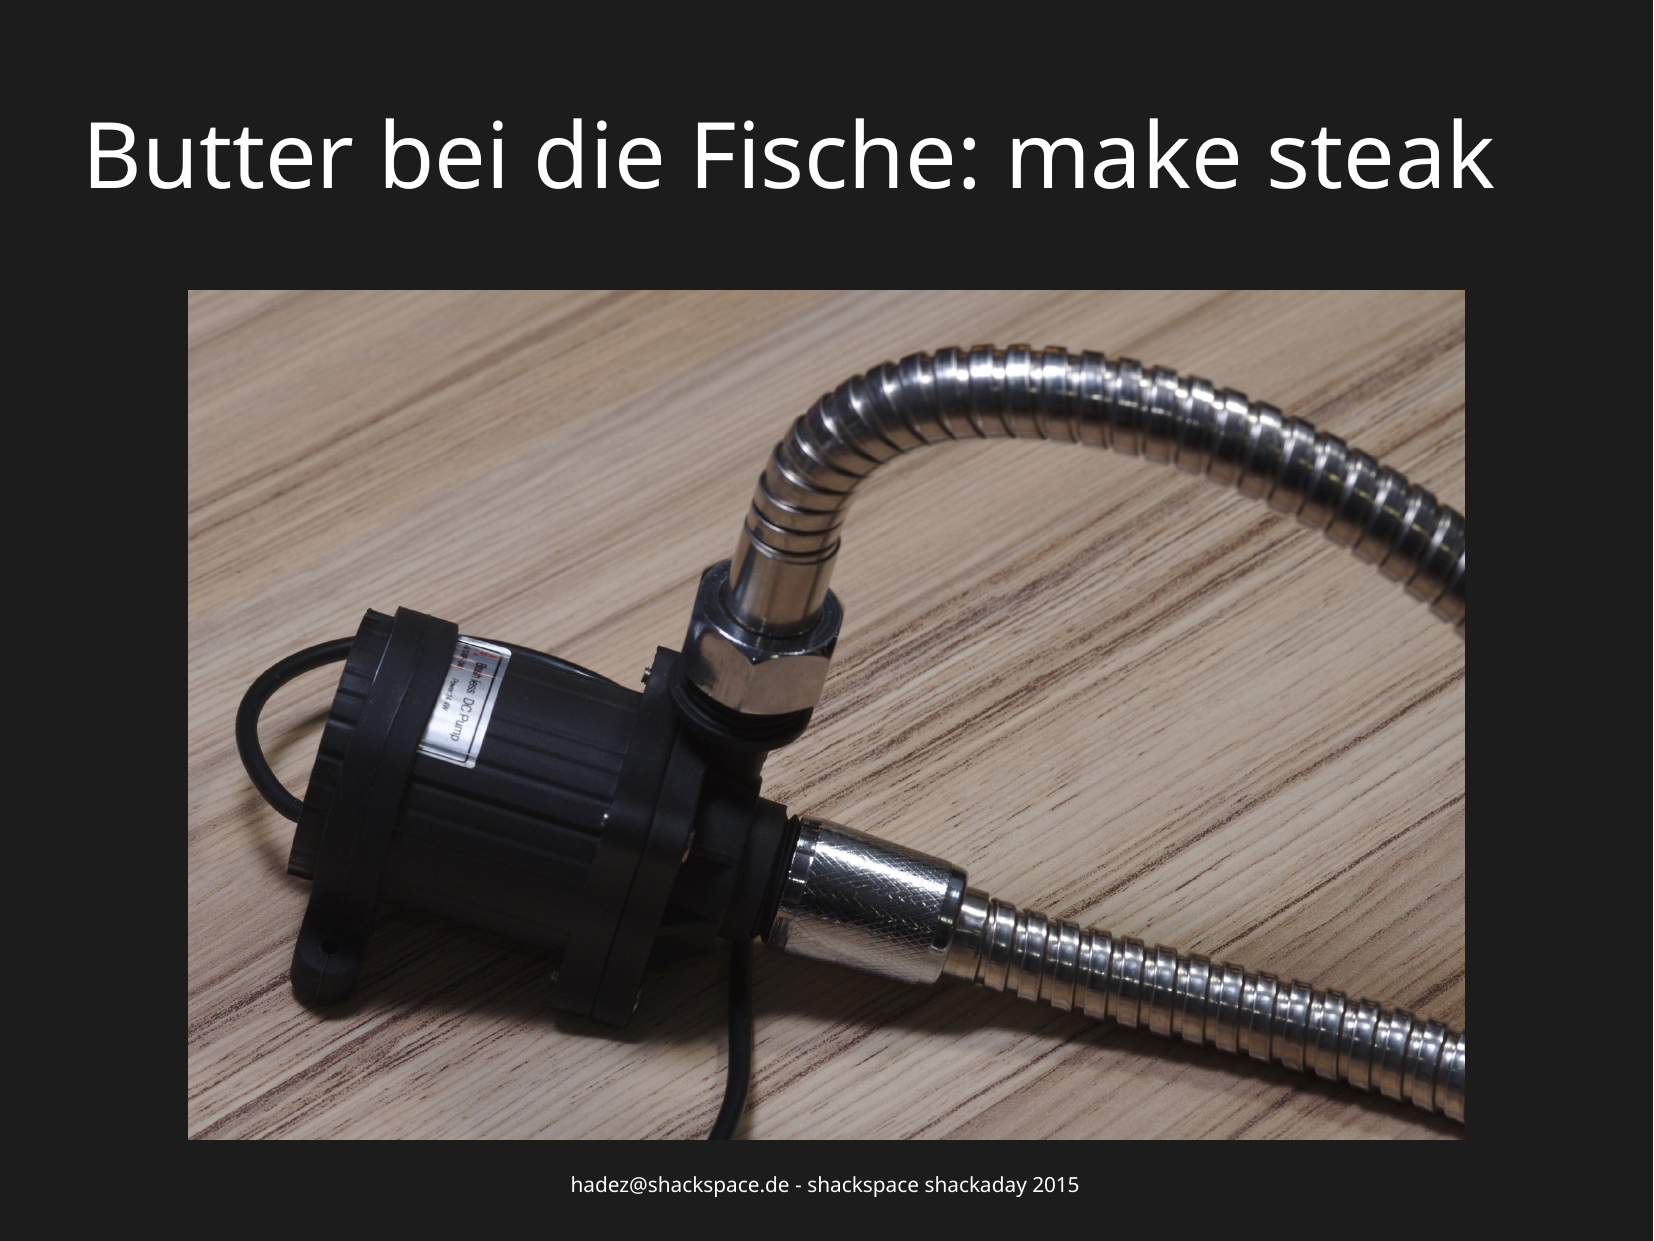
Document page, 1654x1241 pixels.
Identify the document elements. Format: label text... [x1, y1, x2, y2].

picture [188, 290, 1465, 1140]
title Butter bei die Fische: make steak [82, 49, 1571, 257]
